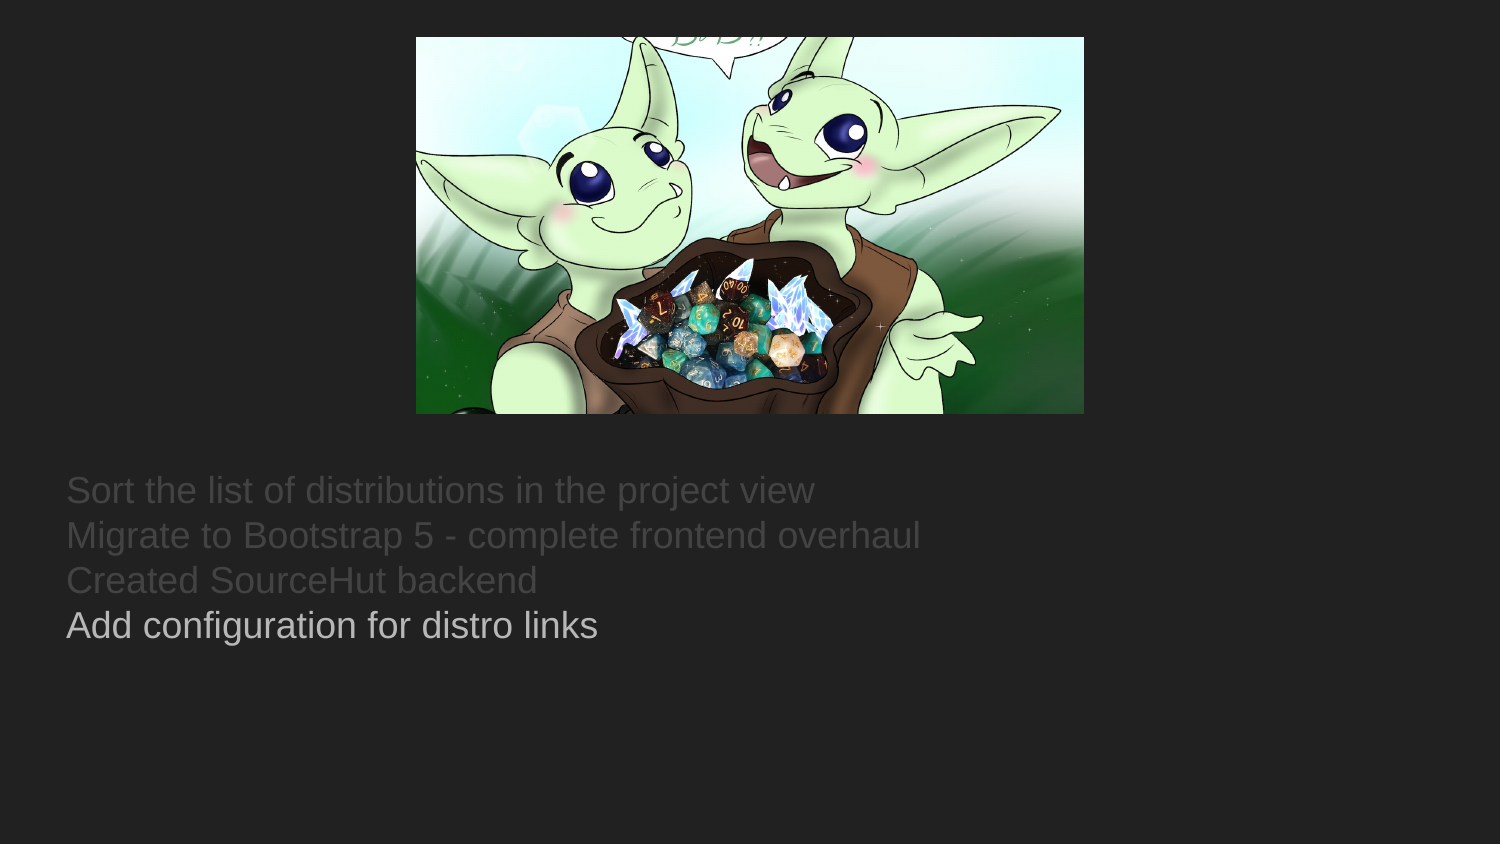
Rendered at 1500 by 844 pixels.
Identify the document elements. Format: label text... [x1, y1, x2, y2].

text_box Sort the list of distributions in the project view Migrate to Bootstrap 5 - complete frontend overhaul Created SourceHut backend Add configuration for distro links [51, 451, 1434, 796]
picture [416, 37, 1084, 414]
